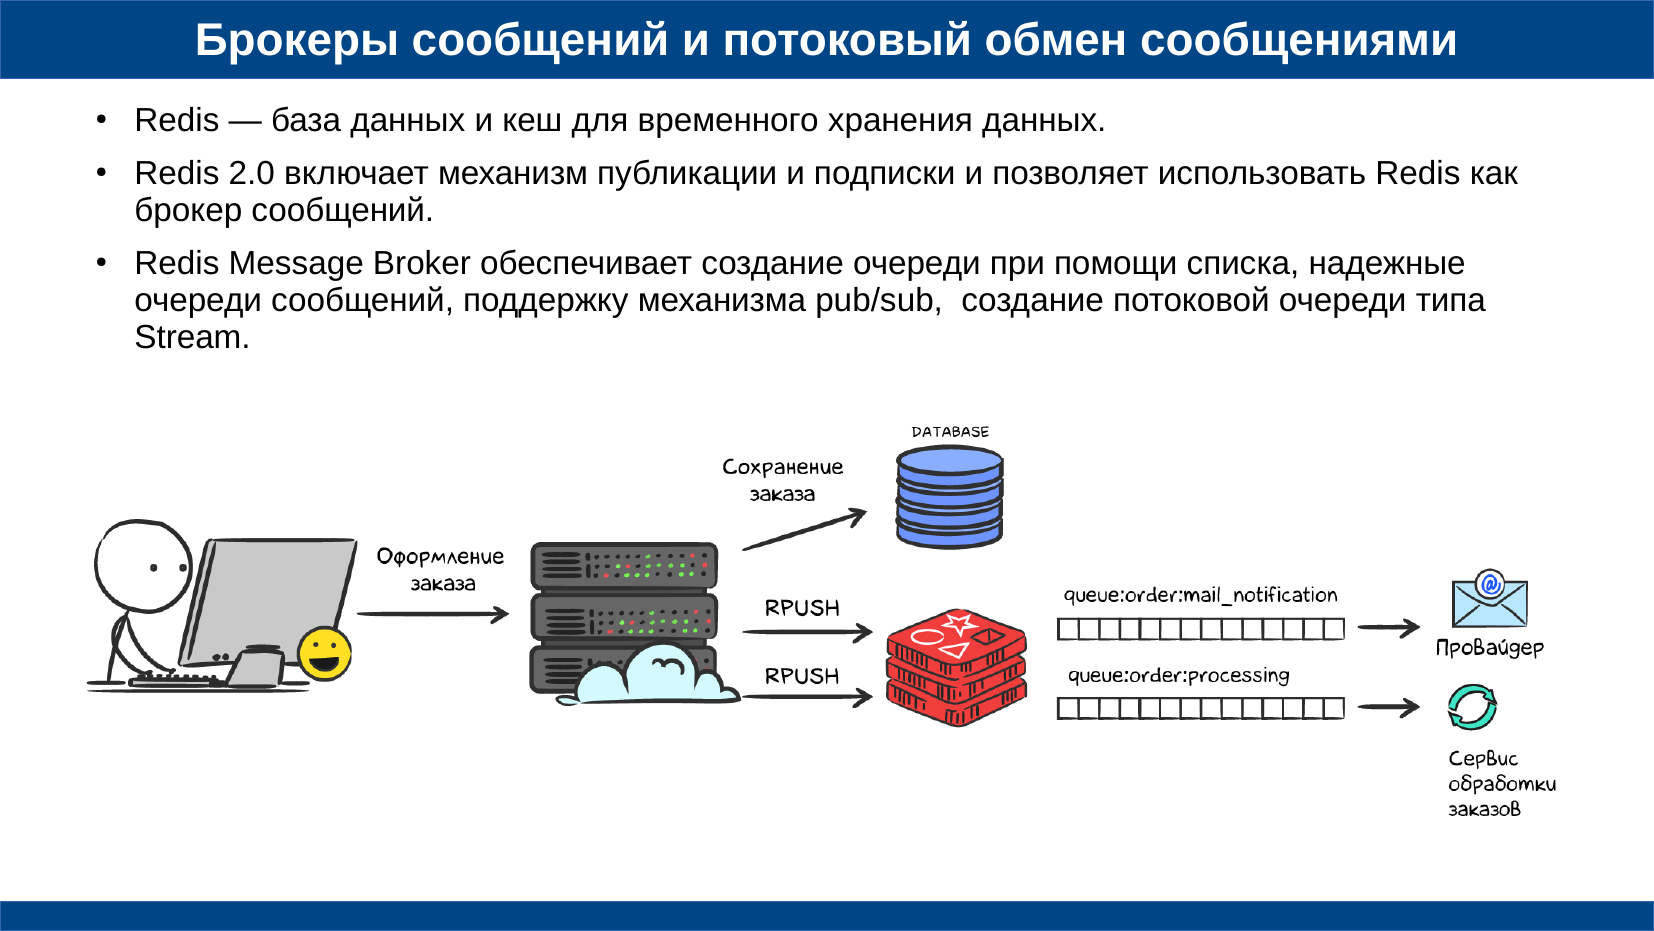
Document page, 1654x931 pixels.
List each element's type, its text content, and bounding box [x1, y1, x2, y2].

title Брокеры сообщений и потоковый обмен сообщениями [0, 0, 1654, 79]
picture [63, 382, 1591, 860]
list Redis — база данных и кеш для временного хранения данных. Redis 2.0 включает механизм публикации и подписки и позволяет использовать Redis как брокер сообщений. Redis Message Broker обеспечивает создание очереди при помощи списка, надежные очереди сообщений, поддержку механизма pub/sub, создание потоковой очереди типа Stream. [82, 101, 1571, 359]
